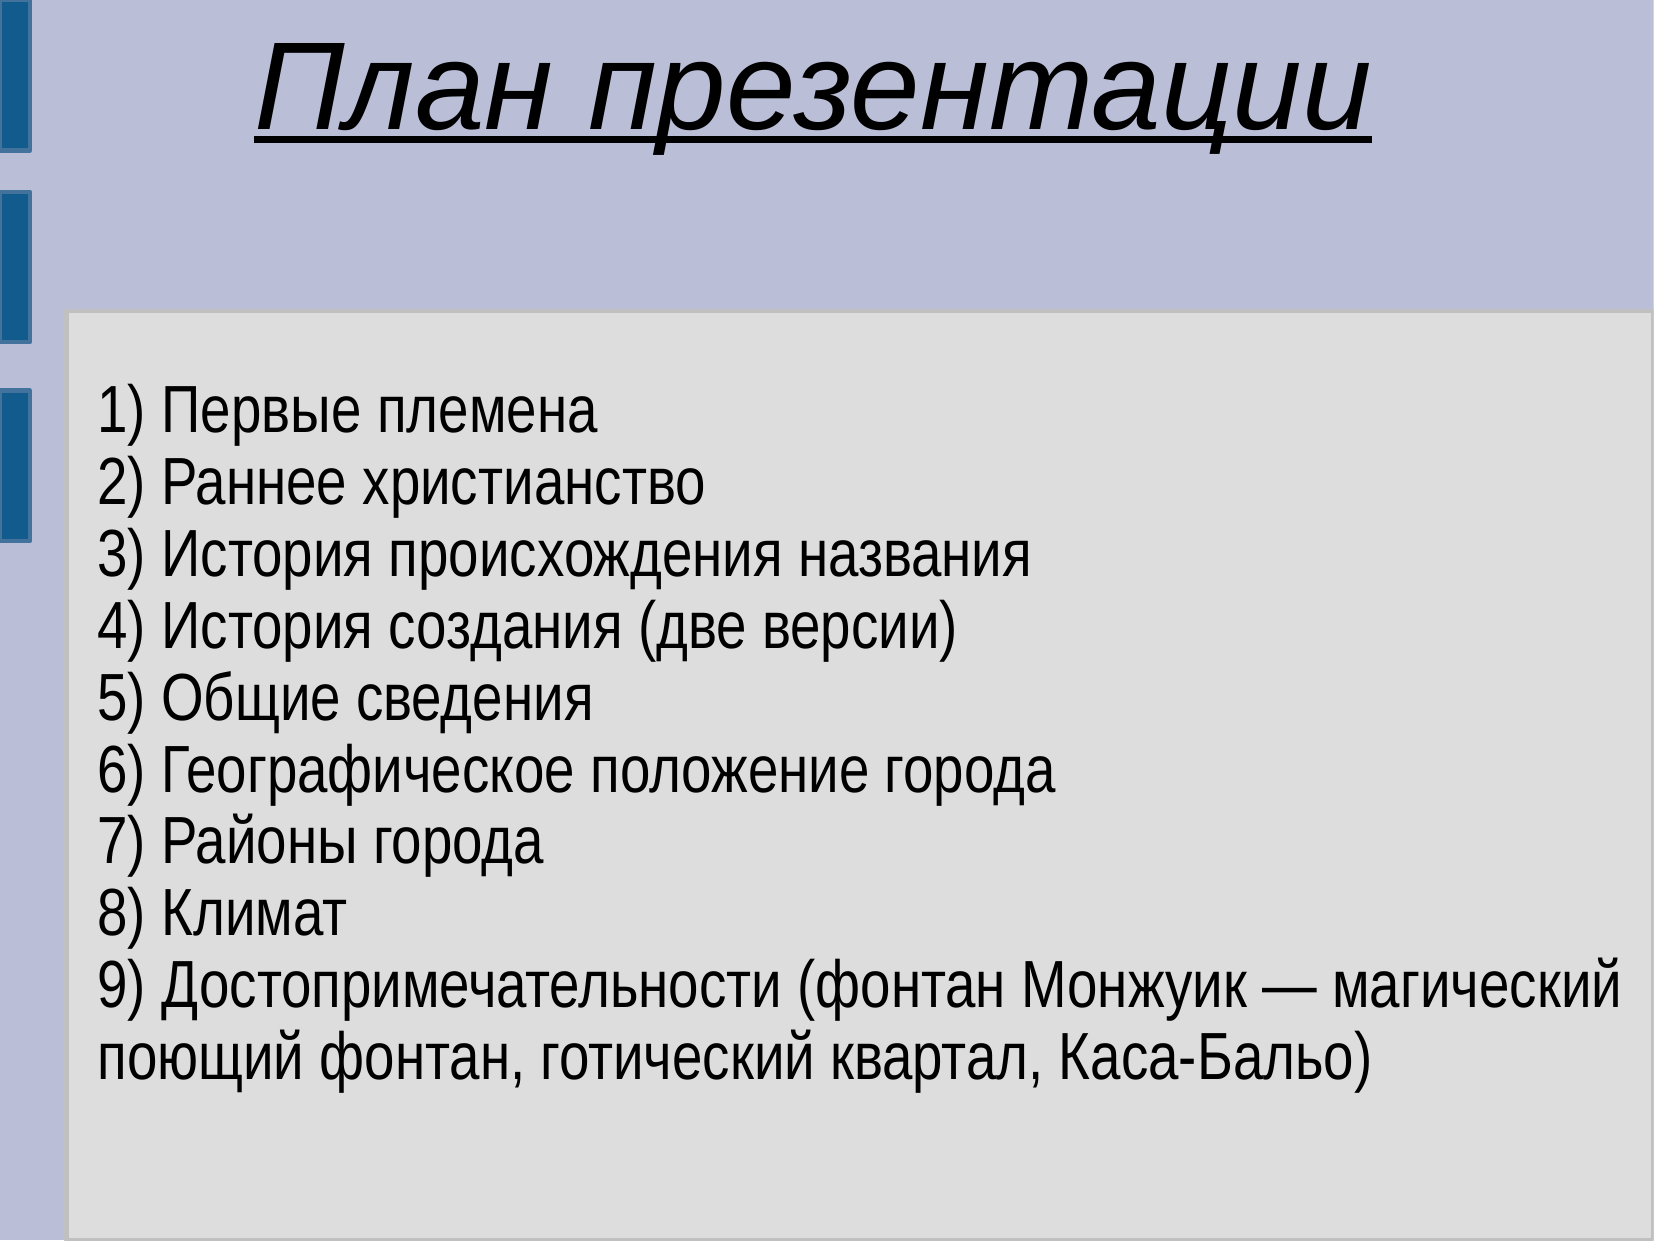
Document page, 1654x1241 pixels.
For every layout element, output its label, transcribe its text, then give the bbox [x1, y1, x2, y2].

list 1) Первые племена 2) Раннее христианство 3) История происхождения названия 4) История создания (две версии) 5) Общие сведения 6) Географическое положение города 7) Районы города 8) Климат 9) Достопримечательности (фонтан Монжуик — магический поющий фонтан, готический квартал, Каса-Бальо) [82, 367, 1654, 1217]
list План презентации [239, 14, 1406, 166]
